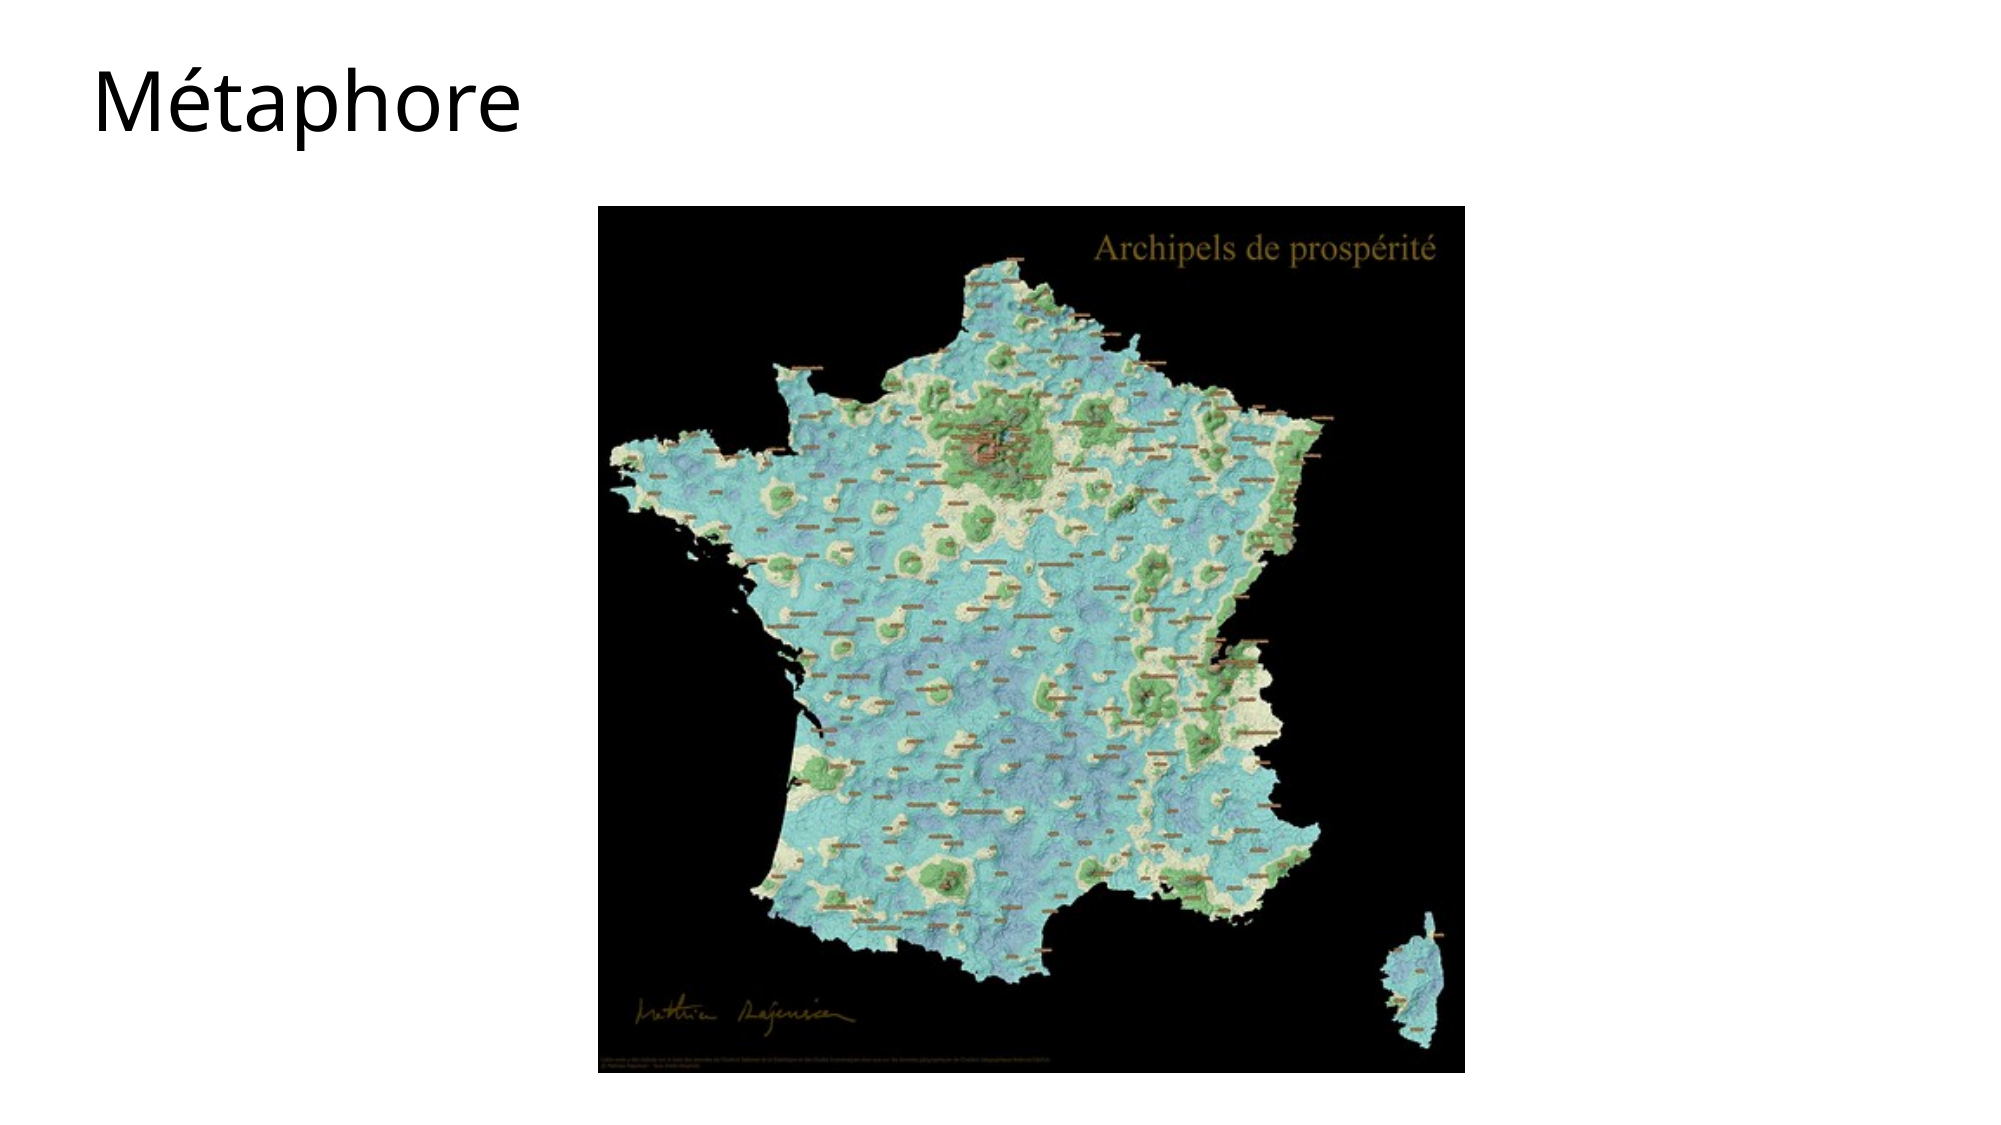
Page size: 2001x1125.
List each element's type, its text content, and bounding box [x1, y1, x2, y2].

picture [598, 206, 1465, 1073]
text_box Métaphore [76, 35, 1028, 461]
